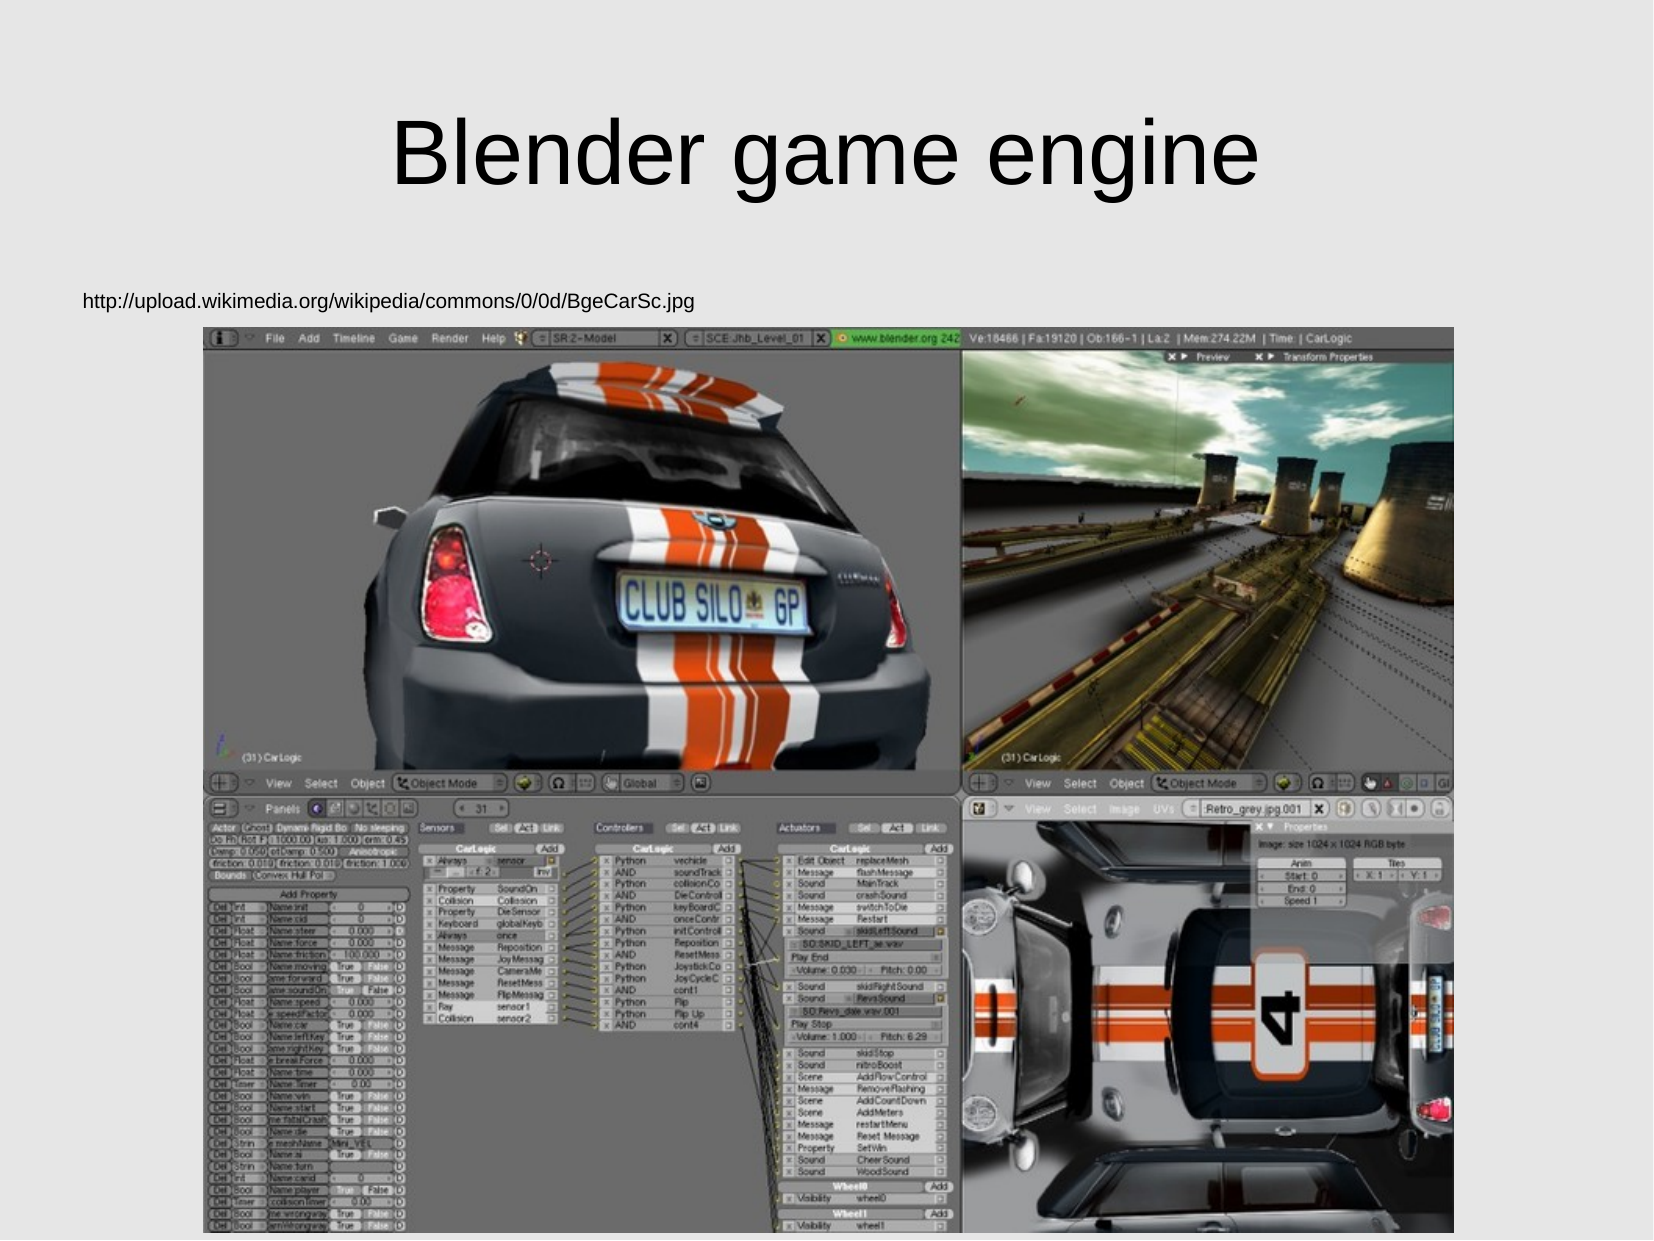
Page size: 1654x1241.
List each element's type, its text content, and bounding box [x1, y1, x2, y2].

title Blender game engine [82, 49, 1571, 257]
list http://upload.wikimedia.org/wikipedia/commons/0/0d/BgeCarSc.jpg [82, 290, 1571, 1010]
picture [203, 327, 1454, 1233]
